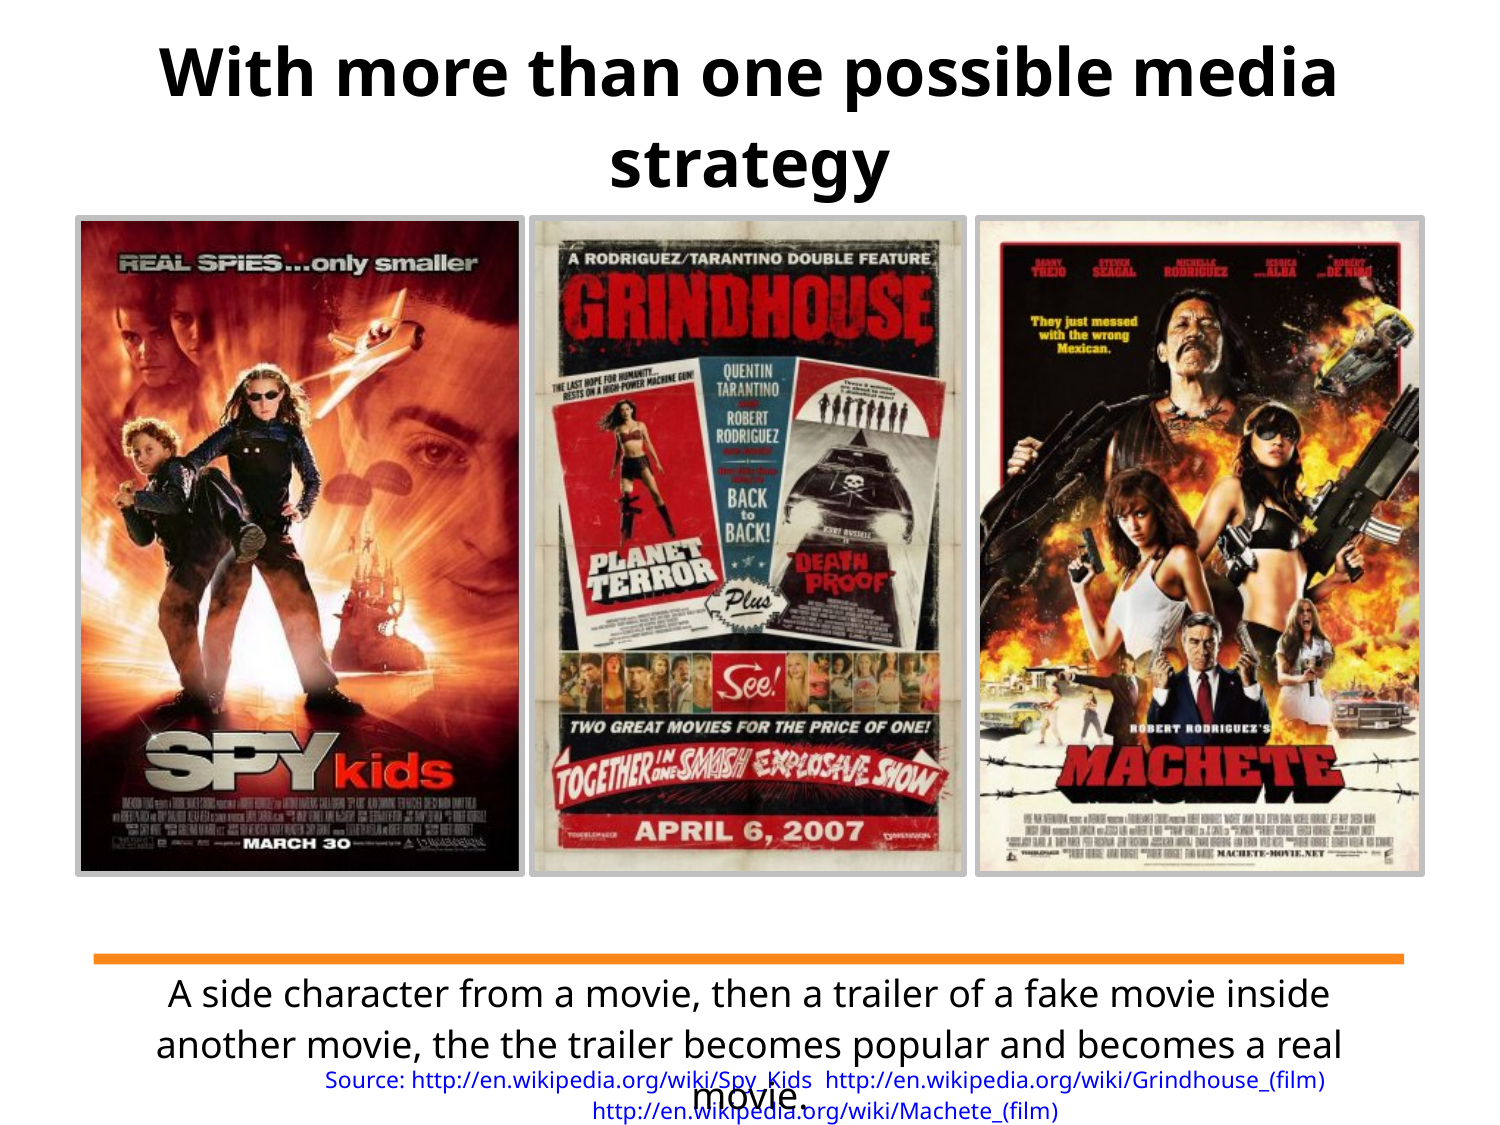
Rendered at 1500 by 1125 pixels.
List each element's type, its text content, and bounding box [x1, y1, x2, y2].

picture [0, 0, 1500, 1125]
title With more than one possible media strategy [75, 44, 1426, 188]
text_box Source: http://en.wikipedia.org/wiki/Spy_Kids http://en.wikipedia.org/wiki/Grindhouse_(film) http://en.wikipedia.org/wiki/Machete_(film) [310, 1064, 1190, 1123]
text_box A side character from a movie, then a trailer of a fake movie inside another movie, the the trailer becomes popular and becomes a real movie. [137, 960, 1363, 1064]
